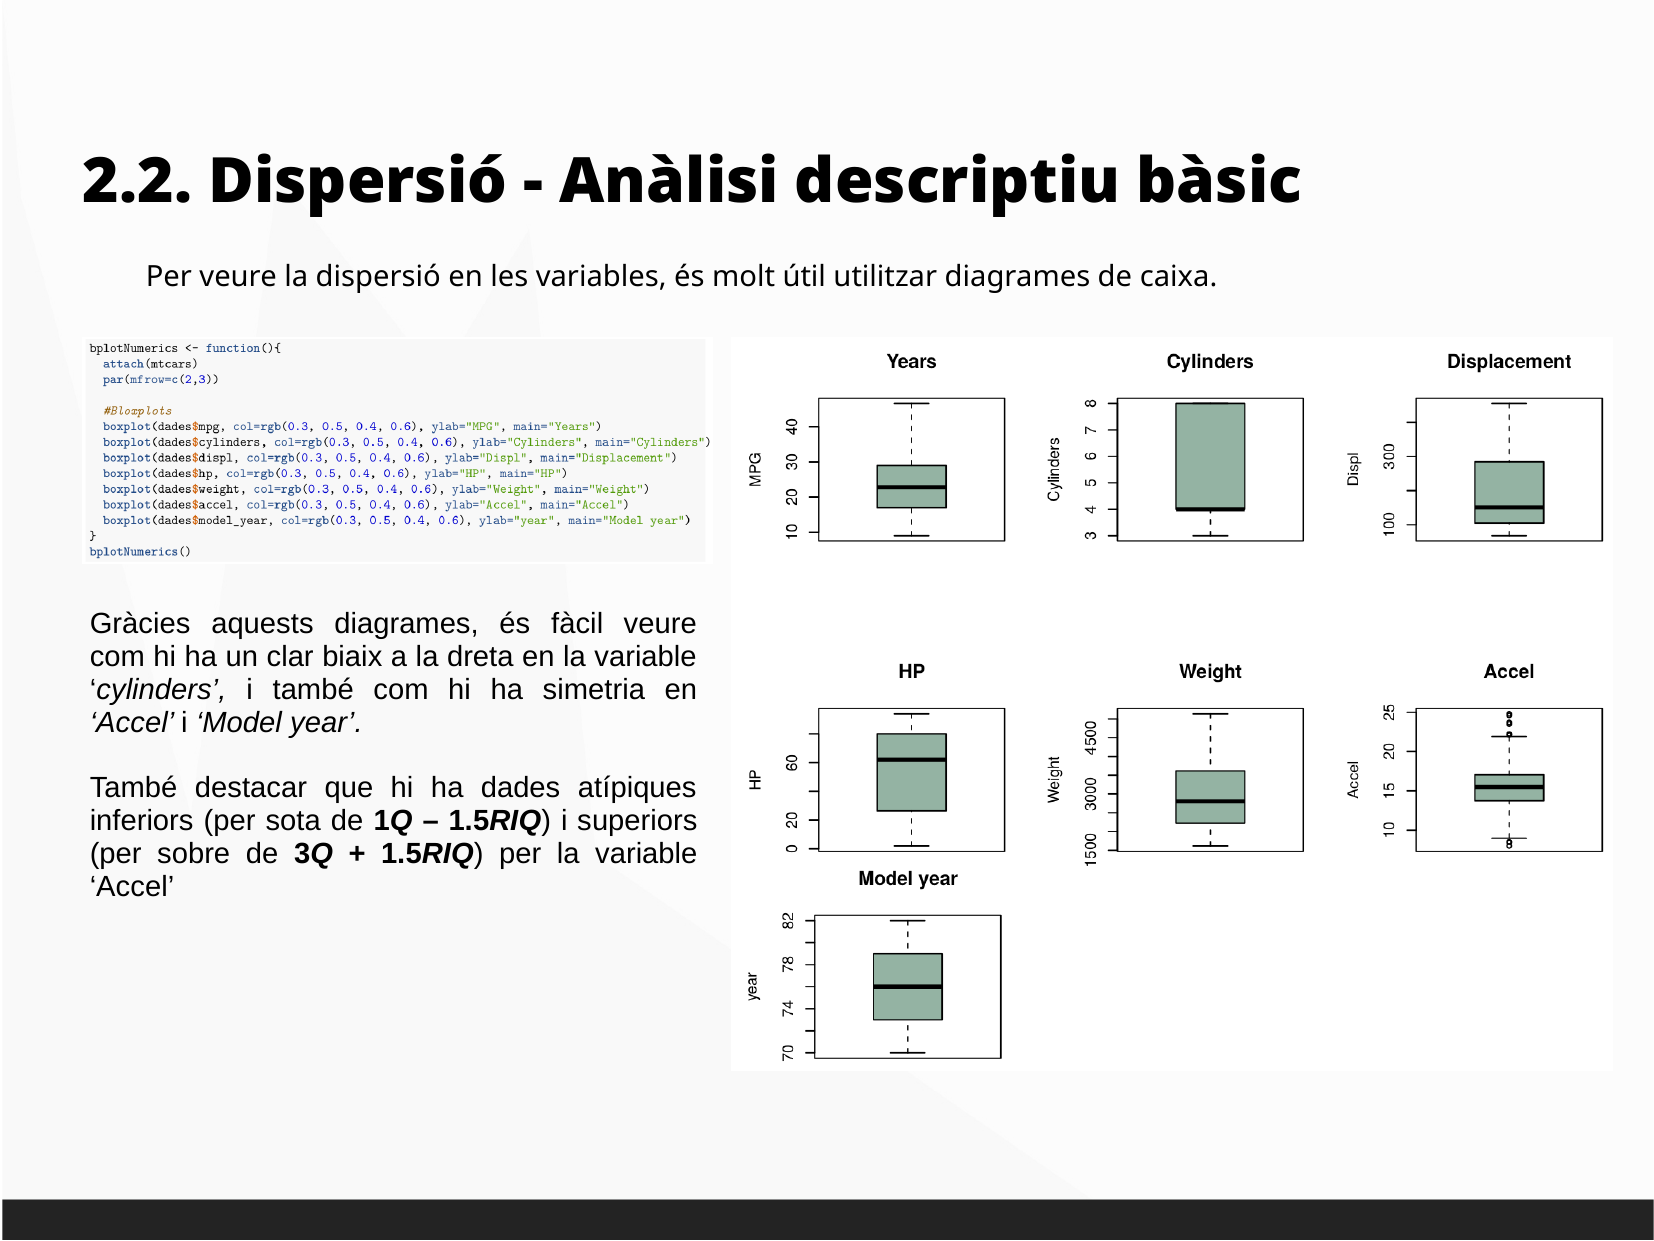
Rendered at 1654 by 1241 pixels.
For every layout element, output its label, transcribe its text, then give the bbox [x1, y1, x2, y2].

title 2.2. Dispersió - Anàlisi descriptiu bàsic [82, 132, 1571, 226]
text_box Gràcies aquests diagrames, és fàcil veure com hi ha un clar biaix a la dreta en la variable ‘cylinders’, i també com hi ha simetria en ‘Accel’ i ‘Model year’. També destacar que hi ha dades atípiques inferiors (per sota de 1Q – 1.5RIQ) i superiors (per sobre de 3Q + 1.5RIQ) per la variable ‘Accel’ [75, 600, 713, 938]
list Per veure la dispersió en les variables, és molt útil utilitzar diagrames de caixa. [75, 255, 1564, 976]
picture [2, 0, 1654, 1241]
